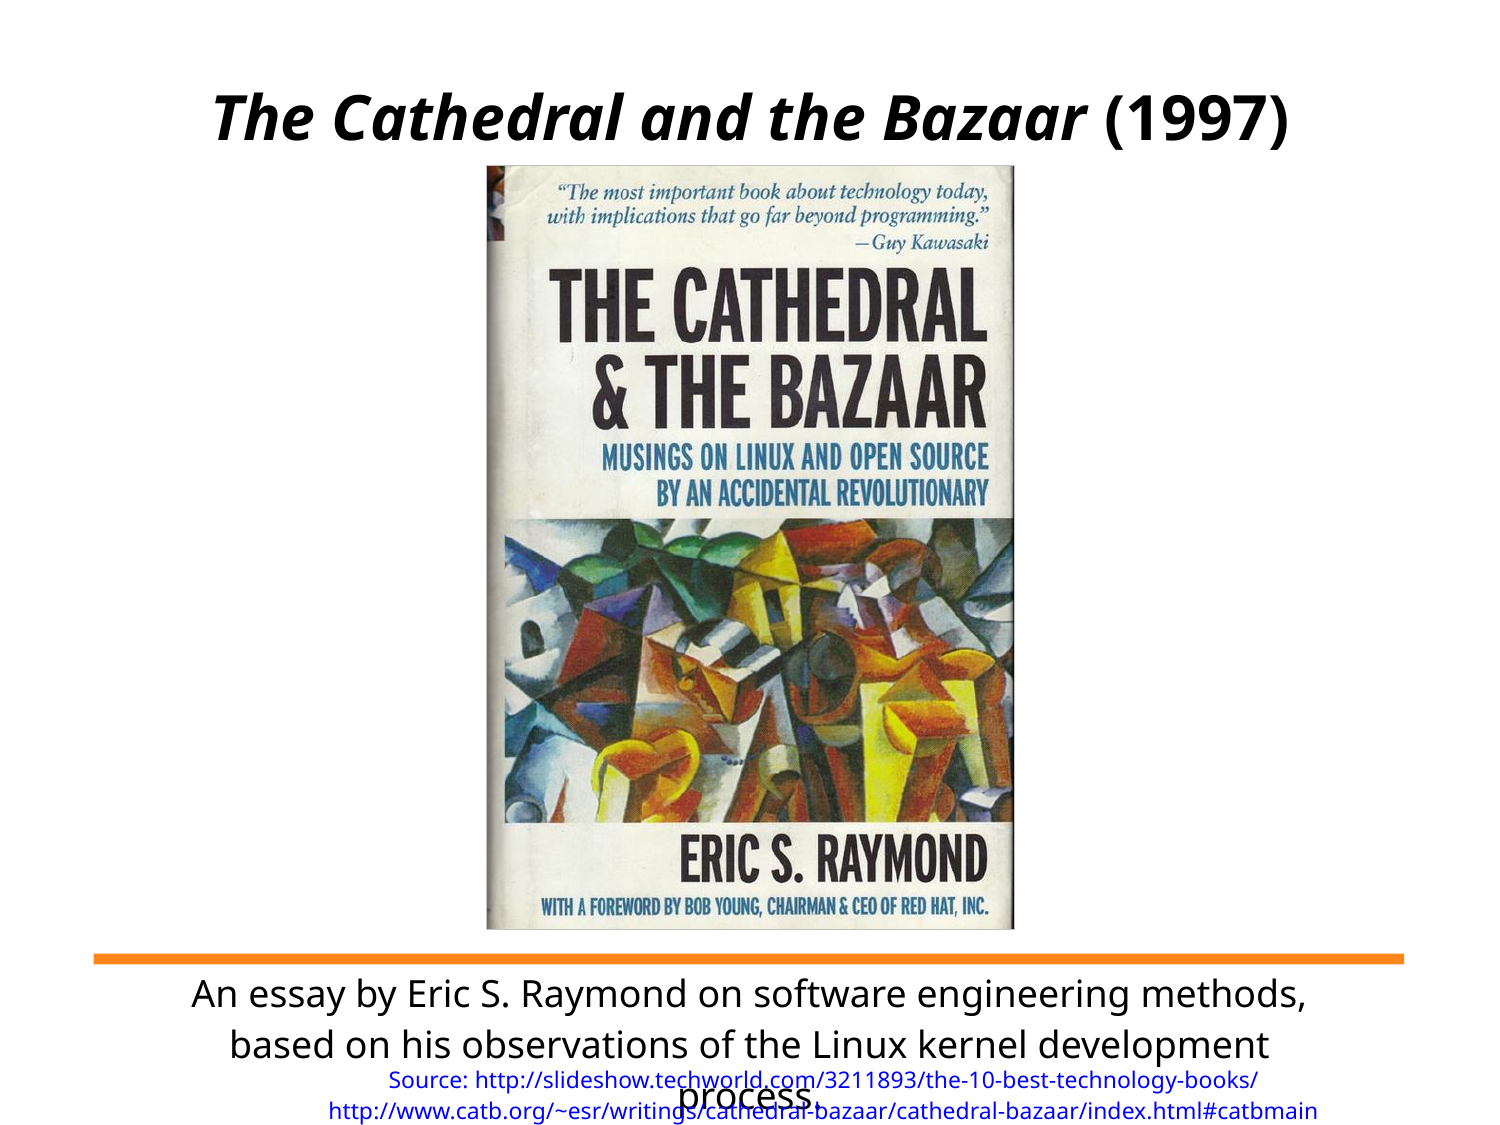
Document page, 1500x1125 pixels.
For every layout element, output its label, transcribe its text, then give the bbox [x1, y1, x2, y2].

title The Cathedral and the Bazaar (1997) [75, 44, 1426, 188]
picture [1188, 1077, 1195, 1087]
text_box An essay by Eric S. Raymond on software engineering methods, based on his observations of the Linux kernel development process. [154, 960, 1346, 1064]
picture [0, 0, 1500, 1125]
text_box Source: http://slideshow.techworld.com/3211893/the-10-best-technology-books/ http://www.catb.org/~esr/writings/cathedral-bazaar/cathedral-bazaar/index.html#catbmain [313, 1056, 1187, 1123]
